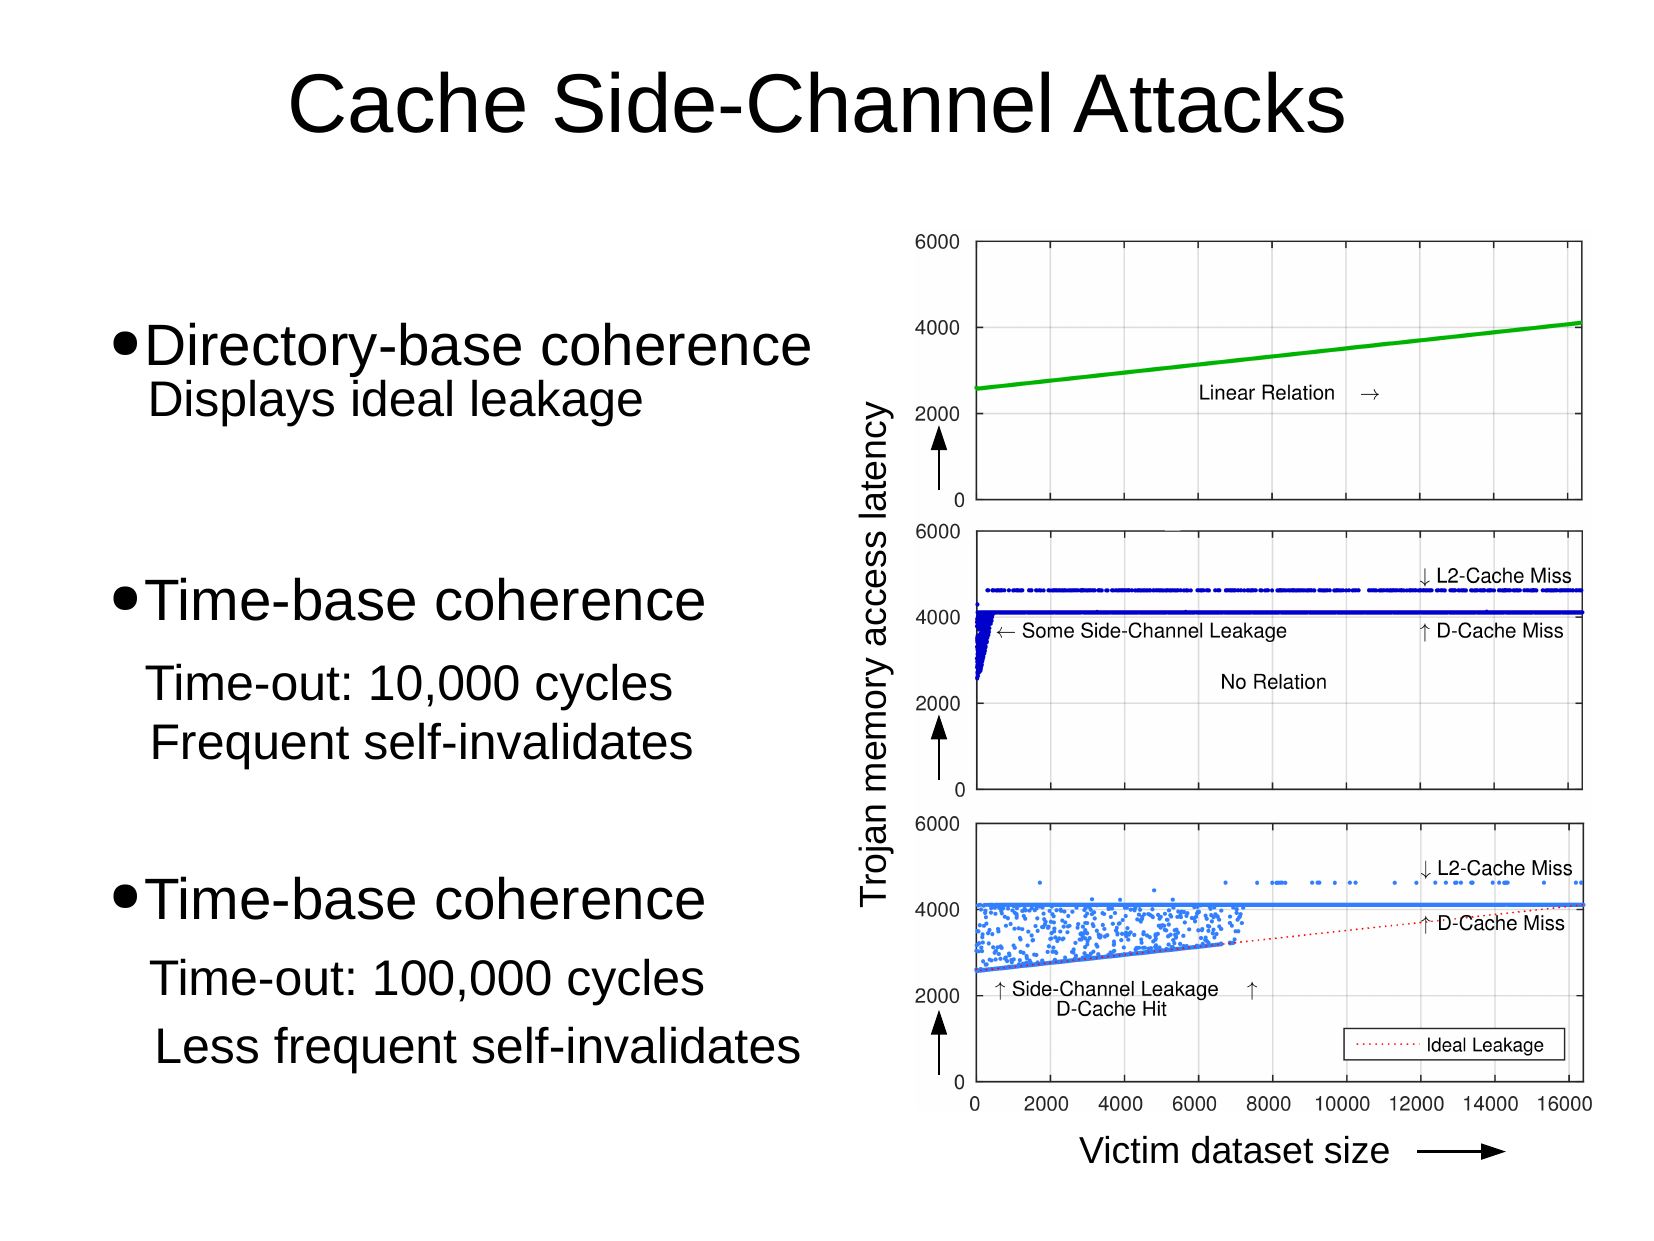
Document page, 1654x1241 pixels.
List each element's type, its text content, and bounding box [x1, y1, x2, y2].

text_box Time-out: 10,000 cycles [129, 620, 689, 691]
text_box Trojan memory access latency [844, 383, 902, 926]
text_box Less frequent self-invalidates [139, 971, 833, 1052]
title Cache Side-Channel Attacks [59, 56, 1577, 150]
text_box Time-base coherence [59, 528, 845, 776]
text_box Directory-base coherence [59, 240, 845, 418]
text_box Frequent self-invalidates [134, 679, 709, 750]
picture [915, 229, 1592, 1111]
text_box Time-out: 100,000 cycles [134, 915, 721, 986]
text_box Displays ideal leakage [132, 335, 768, 407]
text_box Time-base coherence [59, 826, 845, 1088]
text_box Victim dataset size [1033, 1122, 1447, 1179]
text_box Directory-base coherence [299, 407, 608, 418]
text_box Directory-base coherence [227, 407, 295, 418]
